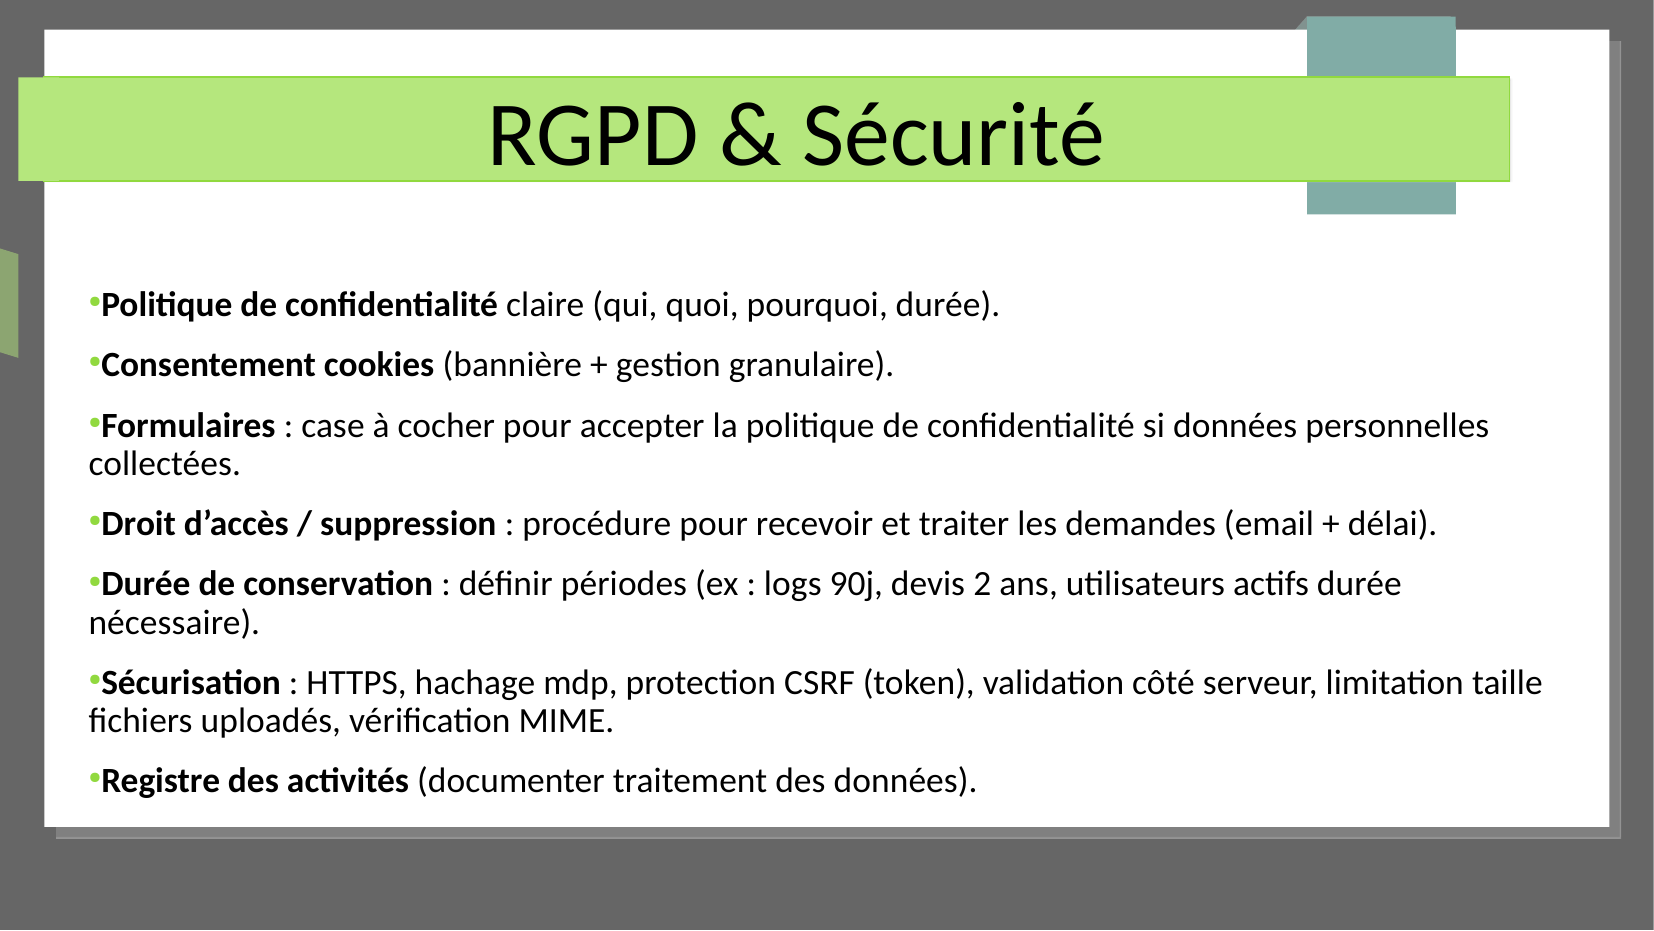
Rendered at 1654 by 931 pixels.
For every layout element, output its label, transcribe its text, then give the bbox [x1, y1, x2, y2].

list Politique de confidentialité claire (qui, quoi, pourquoi, durée). Consentement cookies (bannière + gestion granulaire). Formulaires : case à cocher pour accepter la politique de confidentialité si données personnelles collectées. Droit d’accès / suppression : procédure pour recevoir et traiter les demandes (email + délai). Durée de conservation : définir périodes (ex : logs 90j, devis 2 ans, utilisateurs actifs durée nécessaire). Sécurisation : HTTPS, hachage mdp, protection CSRF (token), validation côté serveur, limitation taille fichiers uploadés, vérification MIME. Registre des activités (documenter traitement des données). [88, 221, 1565, 813]
title RGPD & Sécurité [88, 73, 1506, 178]
